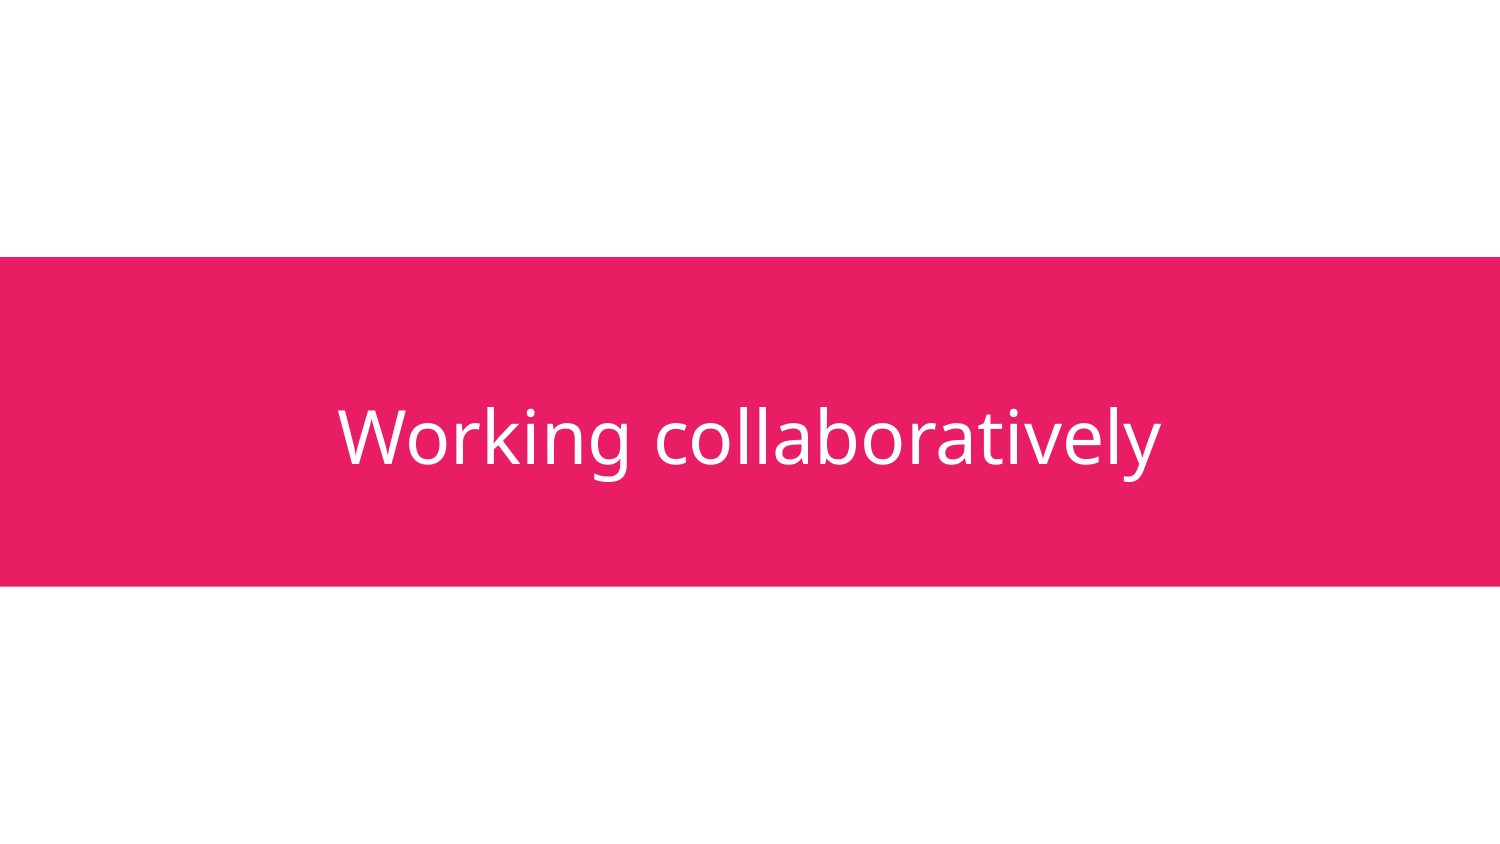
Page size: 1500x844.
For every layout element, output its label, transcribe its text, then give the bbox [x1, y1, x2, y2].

title Working collaboratively [70, 309, 1430, 559]
